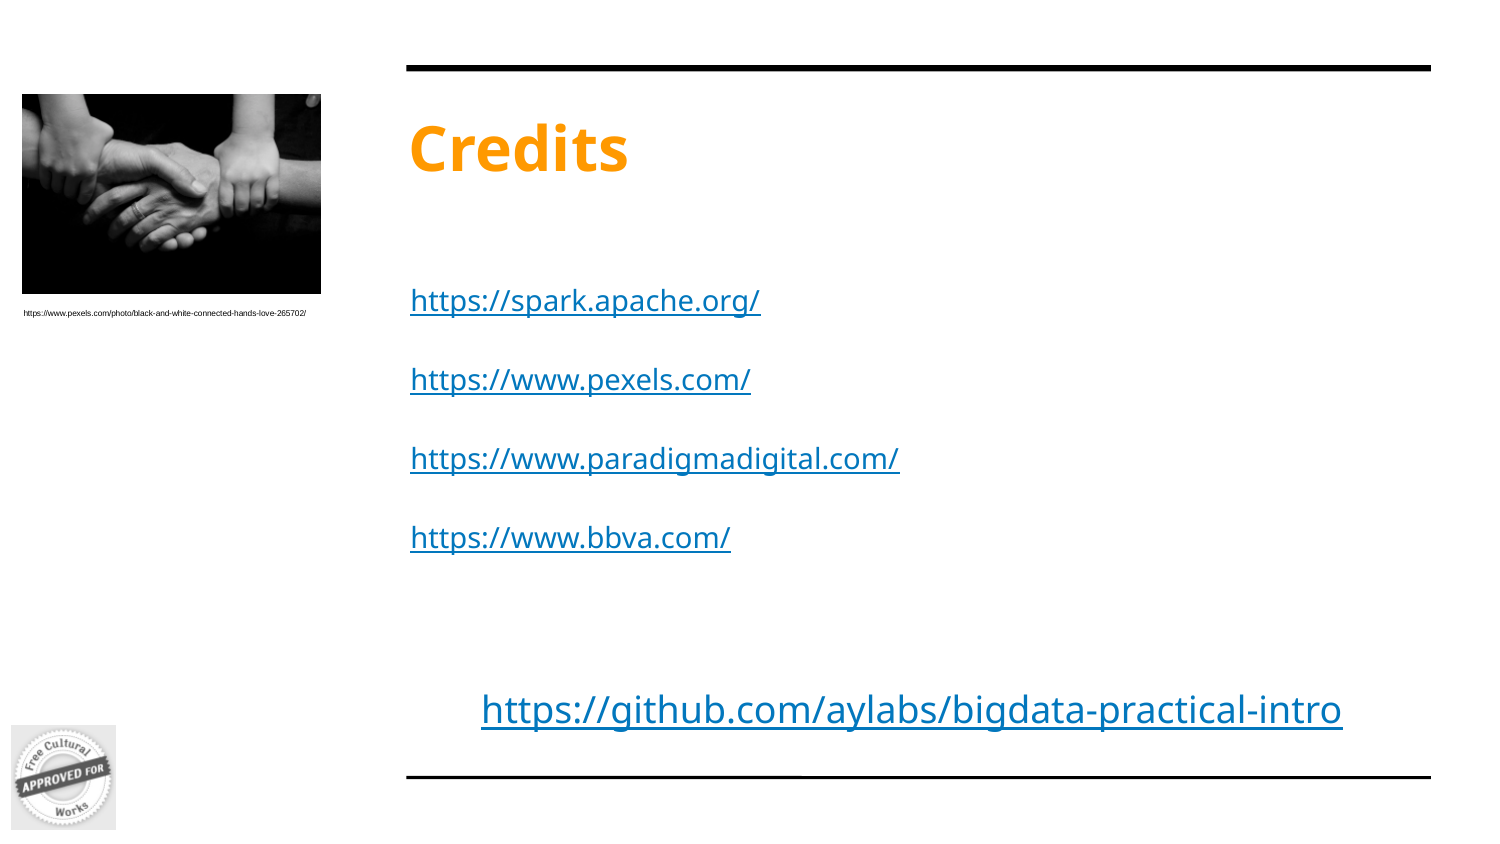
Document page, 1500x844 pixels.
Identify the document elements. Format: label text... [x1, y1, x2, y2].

title Credits [393, 94, 1431, 199]
list https://spark.apache.org/ https://www.pexels.com/ https://www.paradigmadigital.com/ https://www.bbva.com/ [395, 261, 1433, 586]
text_box https://github.com/aylabs/bigdata-practical-intro [419, 671, 1405, 747]
picture [11, 725, 116, 830]
picture [22, 94, 321, 293]
text_box https://www.pexels.com/photo/black-and-white-connected-hands-love-265702/ [8, 293, 487, 335]
